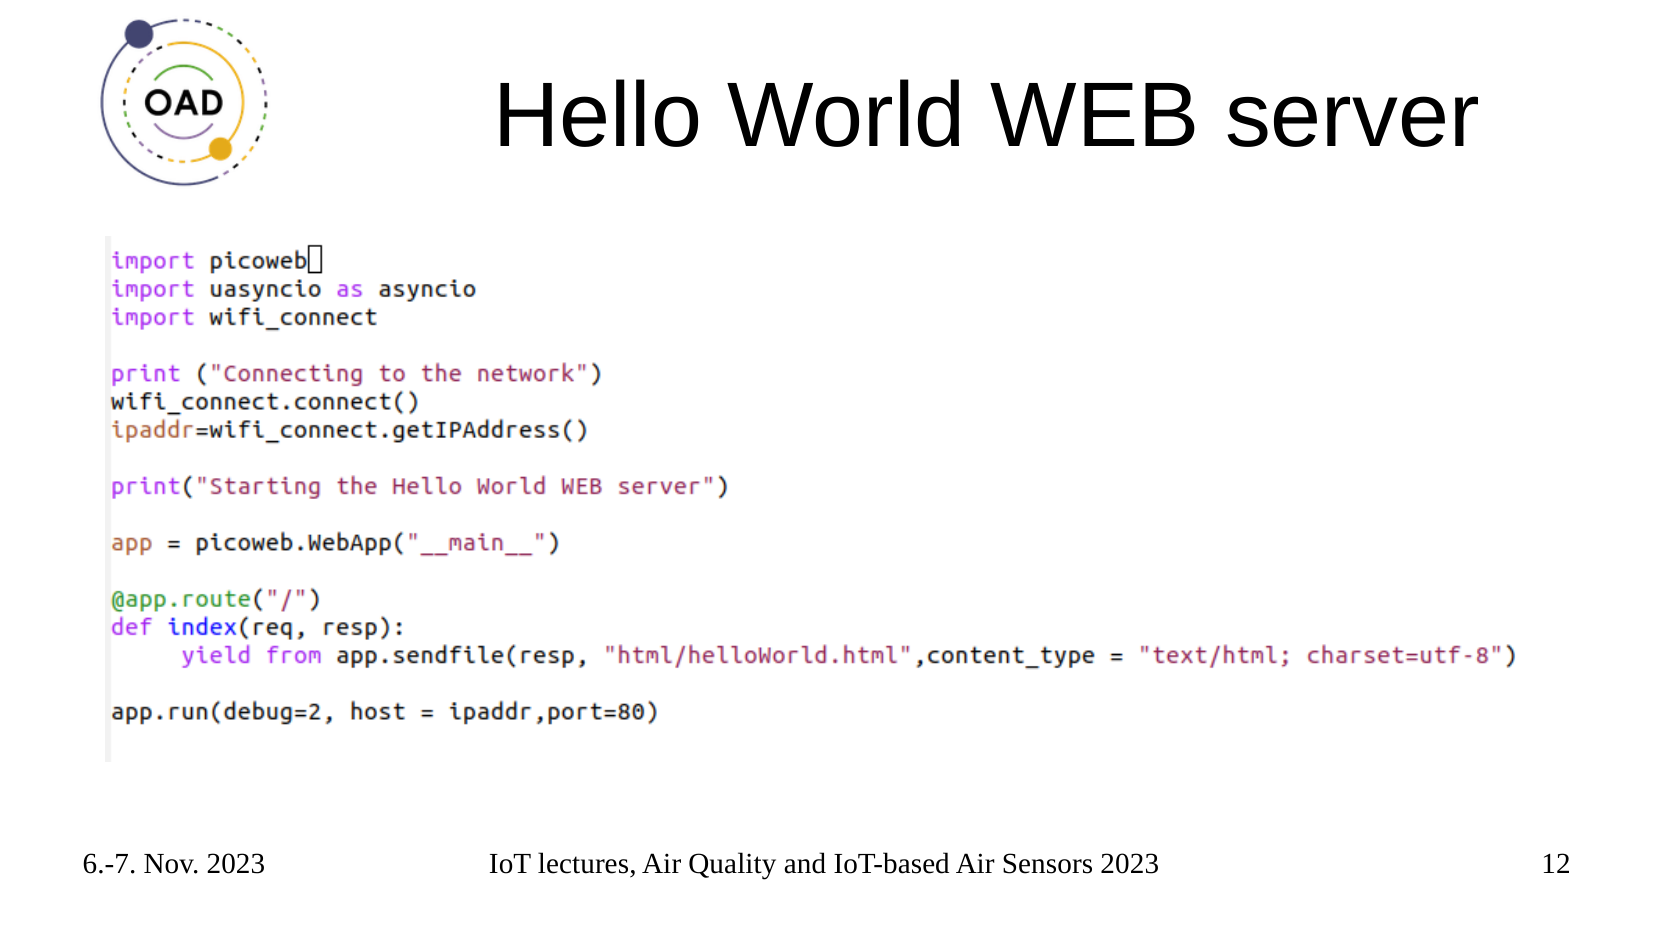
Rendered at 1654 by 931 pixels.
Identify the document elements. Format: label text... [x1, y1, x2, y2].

picture [59, 4, 303, 207]
picture [105, 236, 1551, 762]
title Hello World WEB server [403, 37, 1571, 193]
